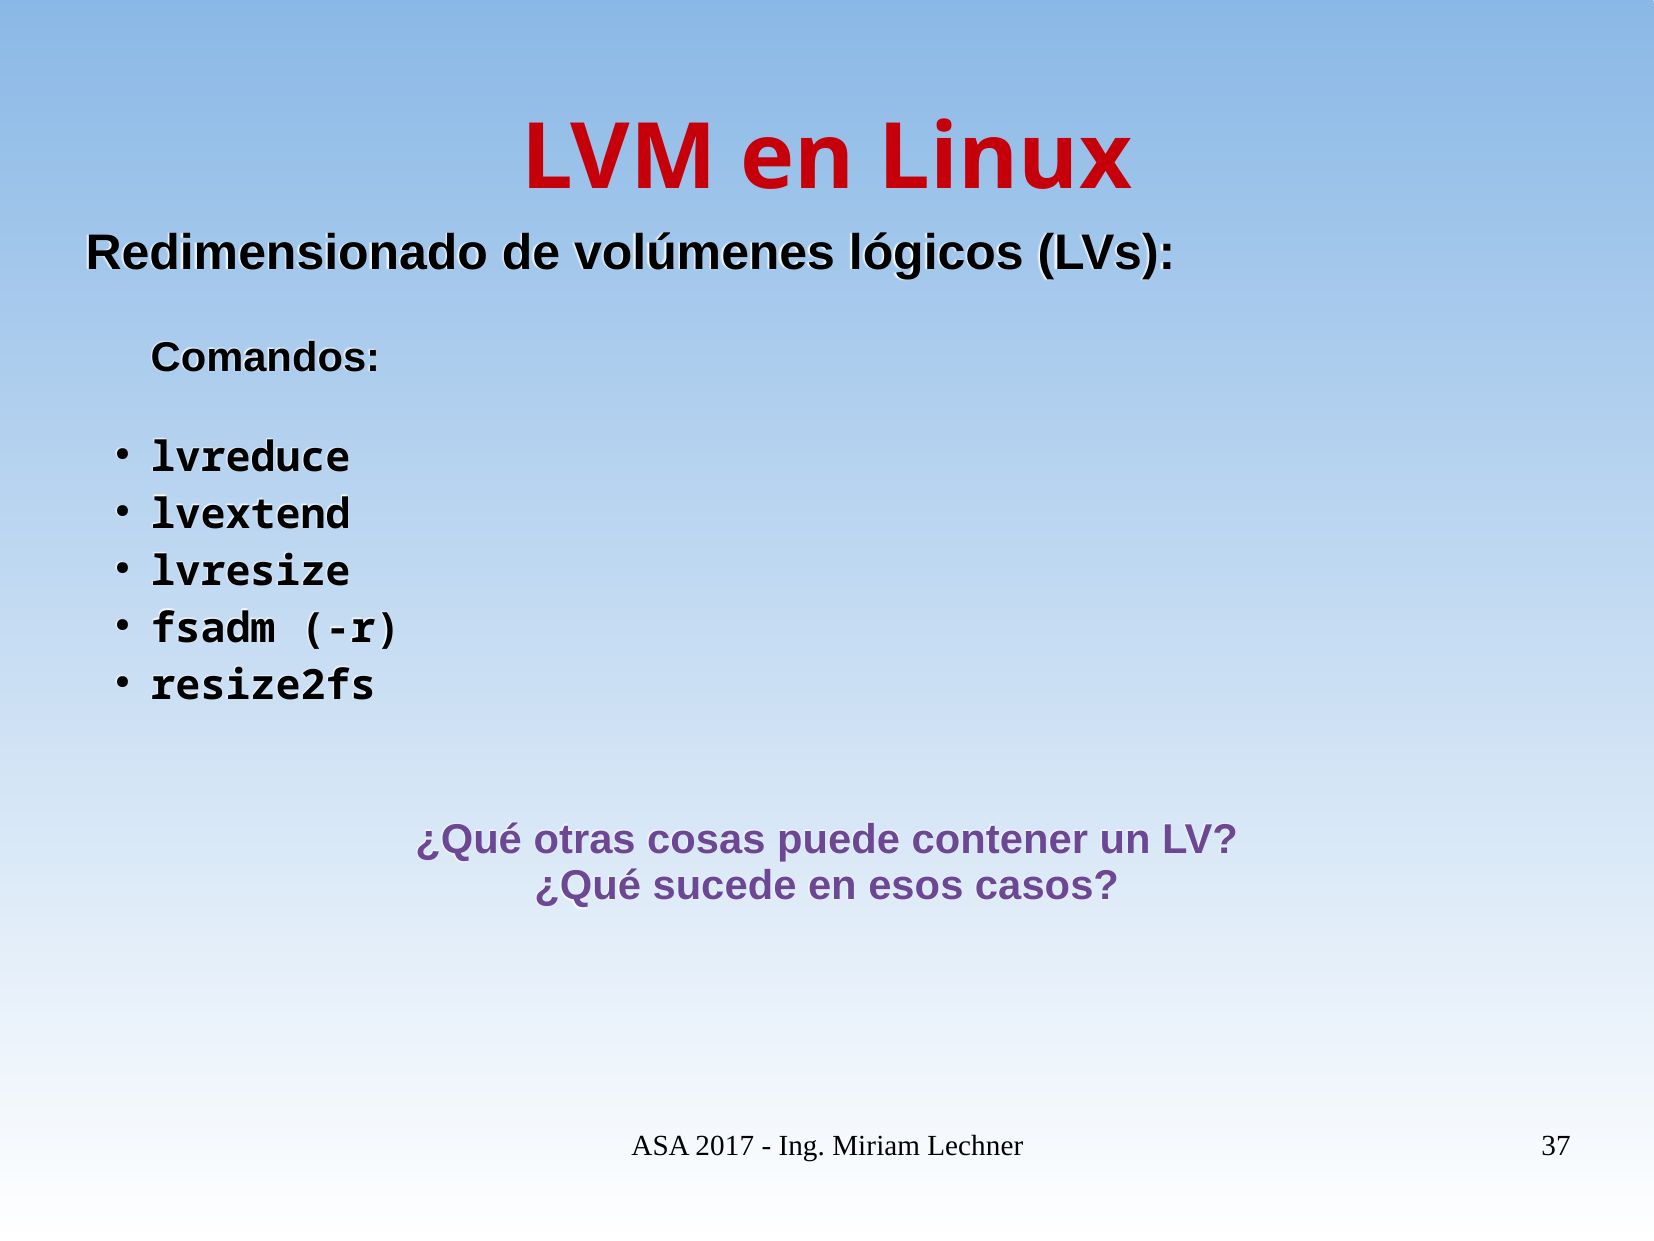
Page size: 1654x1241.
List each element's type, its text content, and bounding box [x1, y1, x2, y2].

text_box ¿Qué otras cosas puede contener un LV? ¿Qué sucede en esos casos? [382, 808, 1271, 917]
text_box Redimensionado de volúmenes lógicos (LVs): [70, 216, 1192, 390]
title LVM en Linux [82, 49, 1571, 257]
text_box Comandos: lvreduce lvextend lvresize fsadm (-r) resize2fs [100, 326, 449, 1008]
